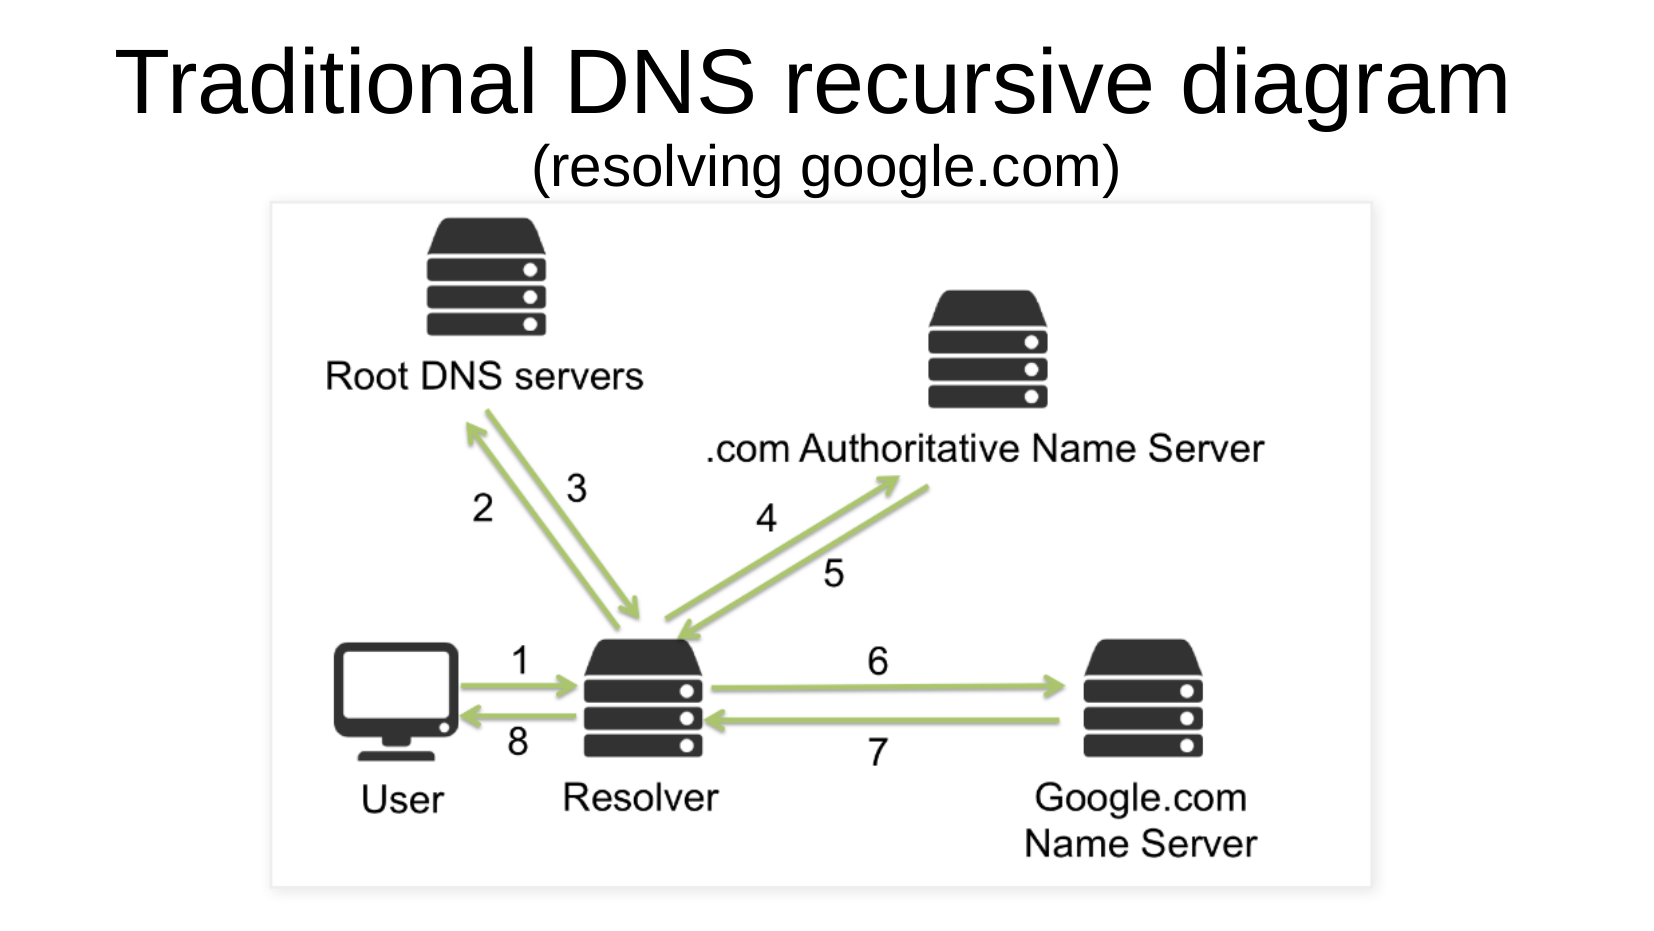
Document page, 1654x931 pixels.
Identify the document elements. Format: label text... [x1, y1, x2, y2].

picture [235, 199, 1424, 925]
title Traditional DNS recursive diagram (resolving google.com) [82, 30, 1571, 199]
